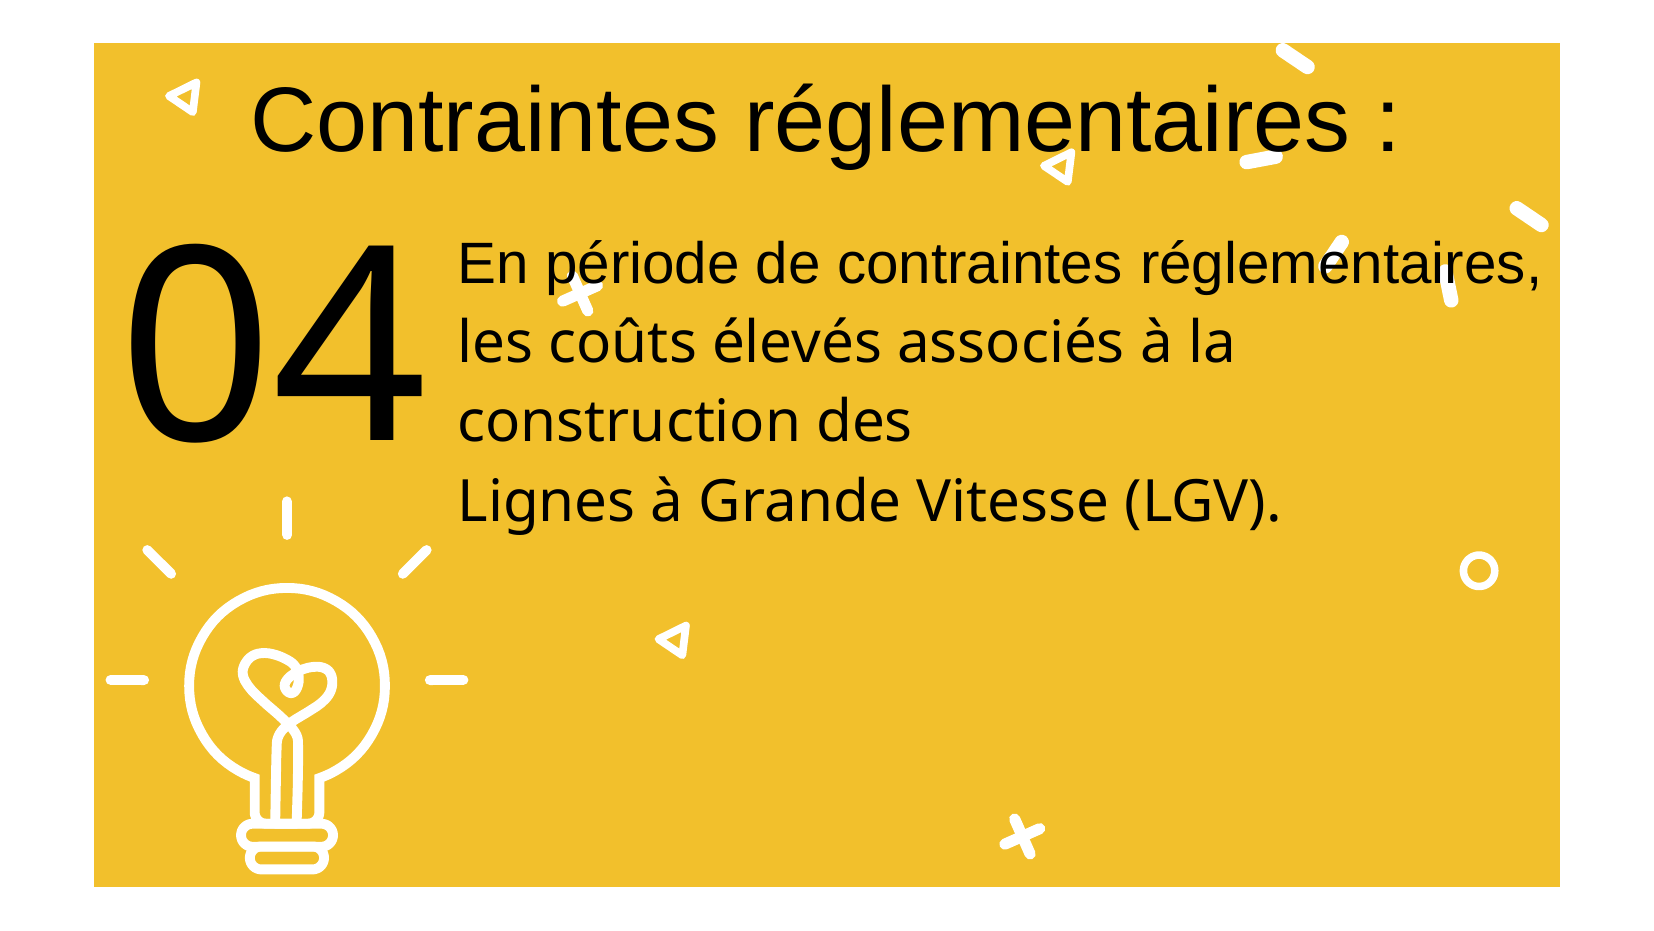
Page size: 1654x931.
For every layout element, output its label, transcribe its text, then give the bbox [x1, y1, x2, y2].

title Contraintes réglementaires : [82, 37, 1571, 193]
title 04 [118, 193, 463, 517]
text_box En période de contraintes réglementaires, les coûts élevés associés à la construction des Lignes à Grande Vitesse (LGV). [442, 213, 1565, 827]
